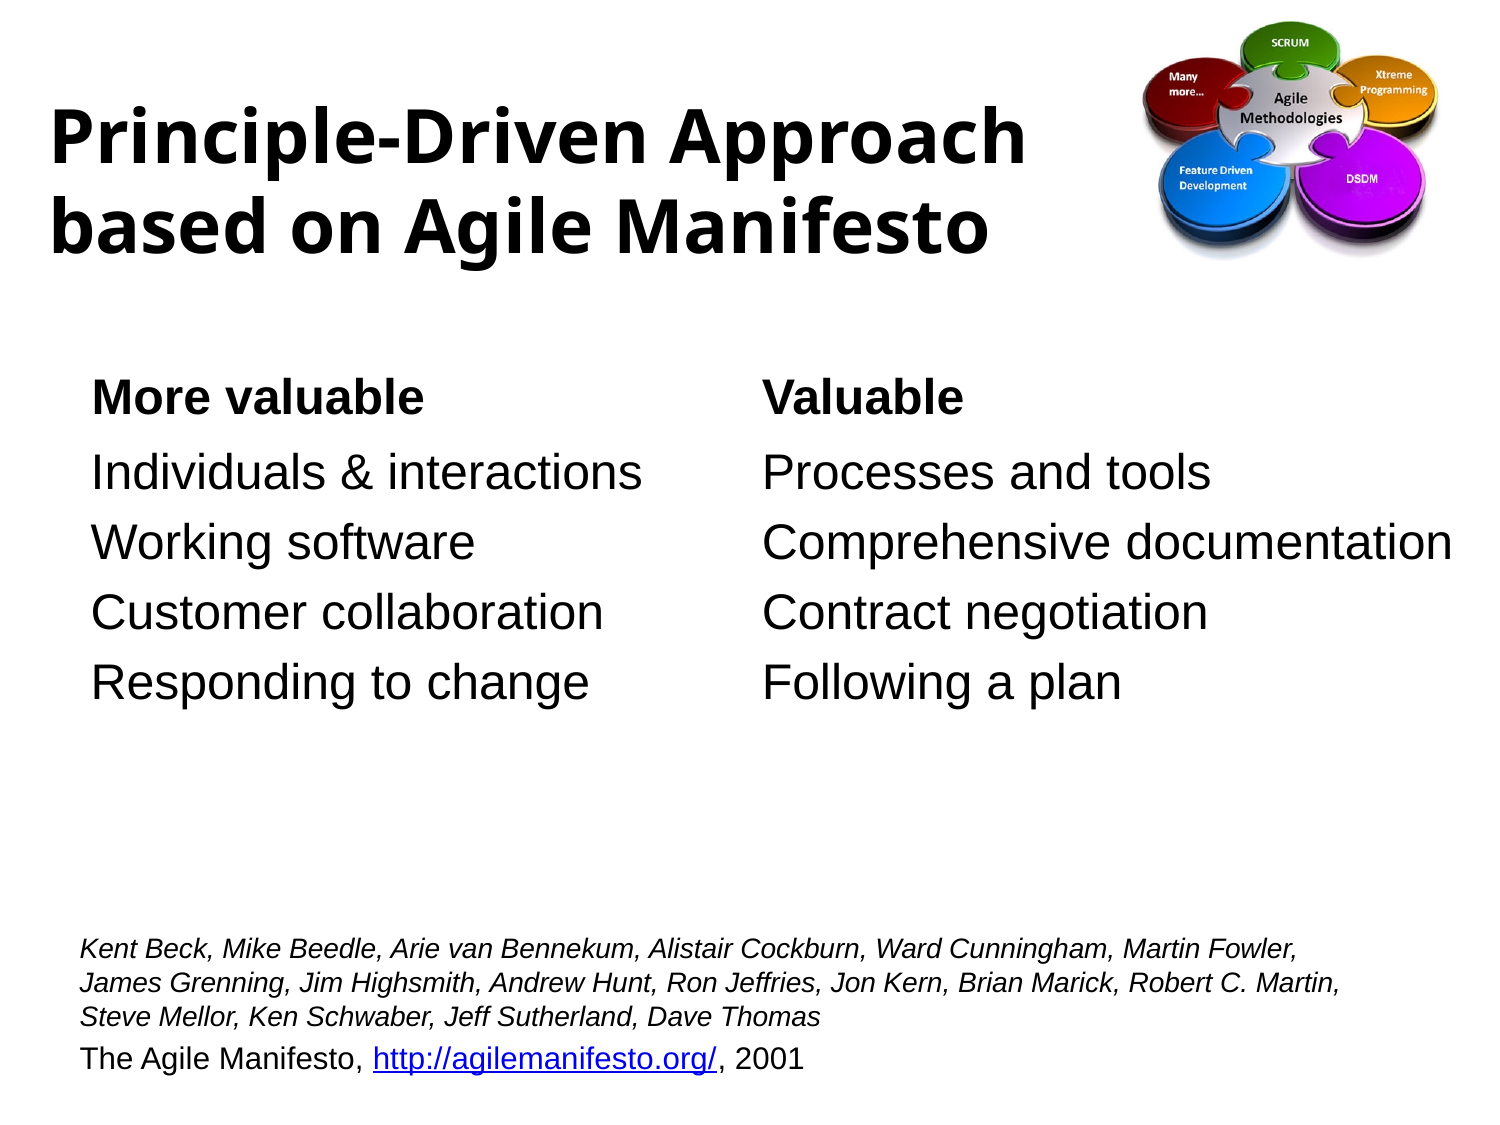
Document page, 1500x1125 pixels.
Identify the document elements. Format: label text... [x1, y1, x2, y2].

list More valuable [76, 353, 615, 432]
list Individuals & interactions Working software Customer collaboration Responding to change [75, 432, 716, 918]
title Principle-Driven Approach based on Agile Manifesto [33, 135, 1196, 276]
list Valuable [746, 353, 1286, 432]
text_box Kent Beck, Mike Beedle, Arie van Bennekum, Alistair Cockburn, Ward Cunningham, Martin Fowler, James Grenning, Jim Highsmith, Andrew Hunt, Ron Jeffries, Jon Kern, Brian Marick, Robert C. Martin, Steve Mellor, Ken Schwaber, Jeff Sutherland, Dave Thomas The Agile Manifesto, http://agilemanifesto.org/, 2001 [64, 923, 1398, 1083]
list Processes and tools Comprehensive documentation Contract negotiation Following a plan [746, 432, 1500, 918]
picture [1139, 21, 1441, 261]
